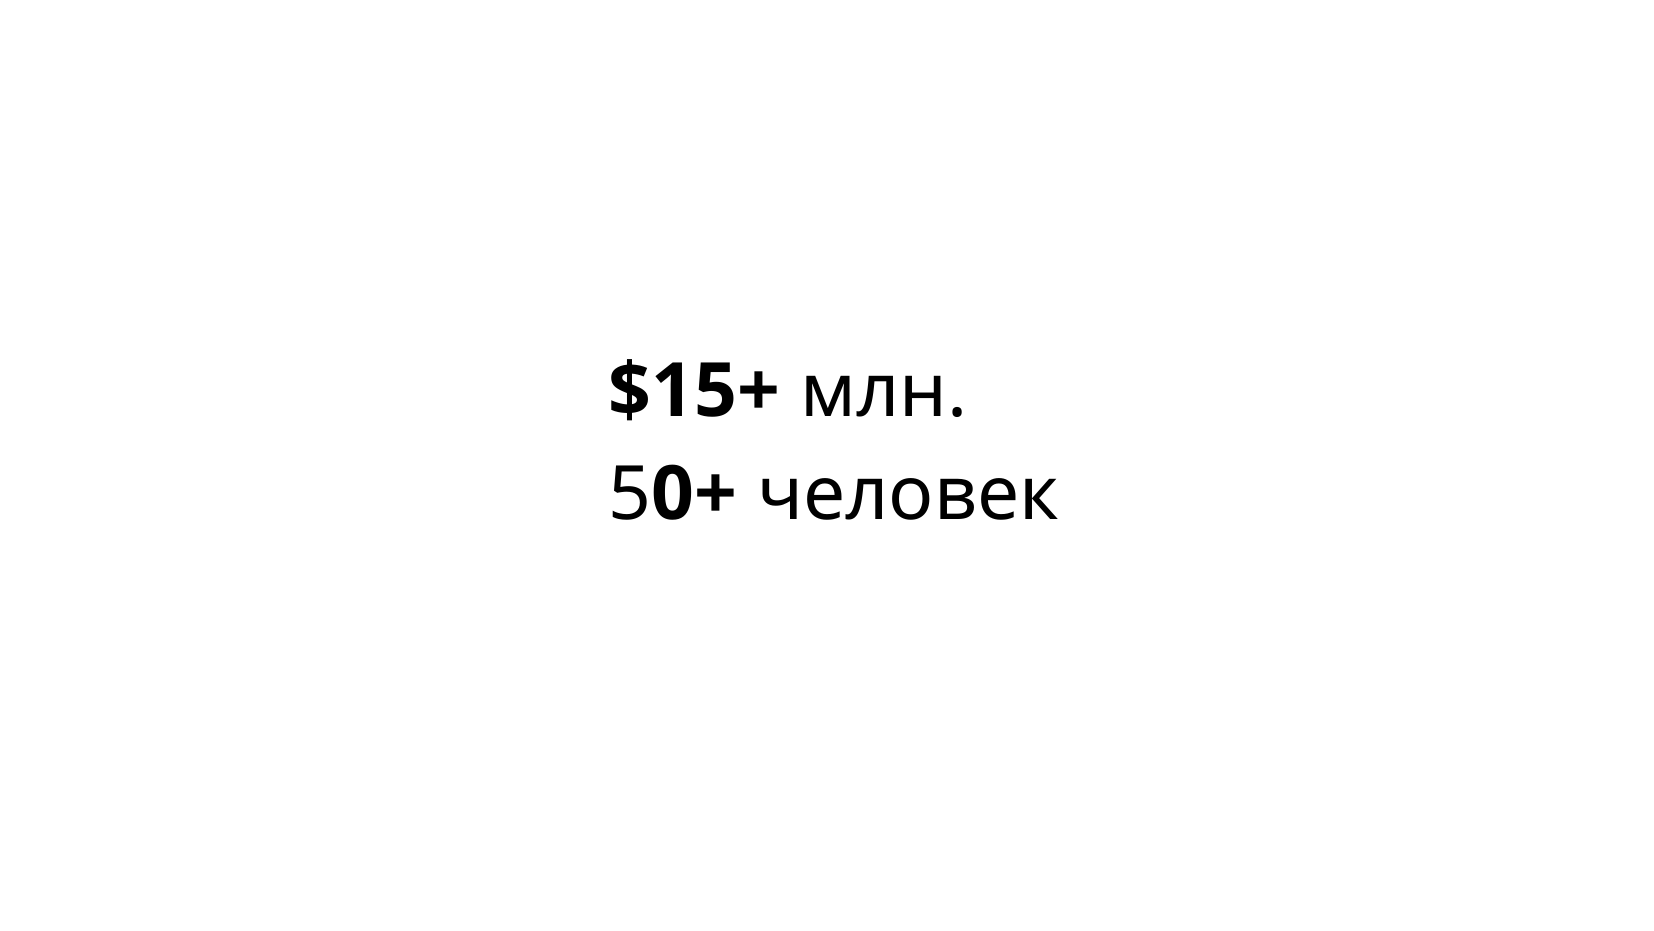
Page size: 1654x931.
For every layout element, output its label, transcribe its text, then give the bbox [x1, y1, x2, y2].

text_box $15+ млн. 50+ человек [594, 329, 1085, 528]
